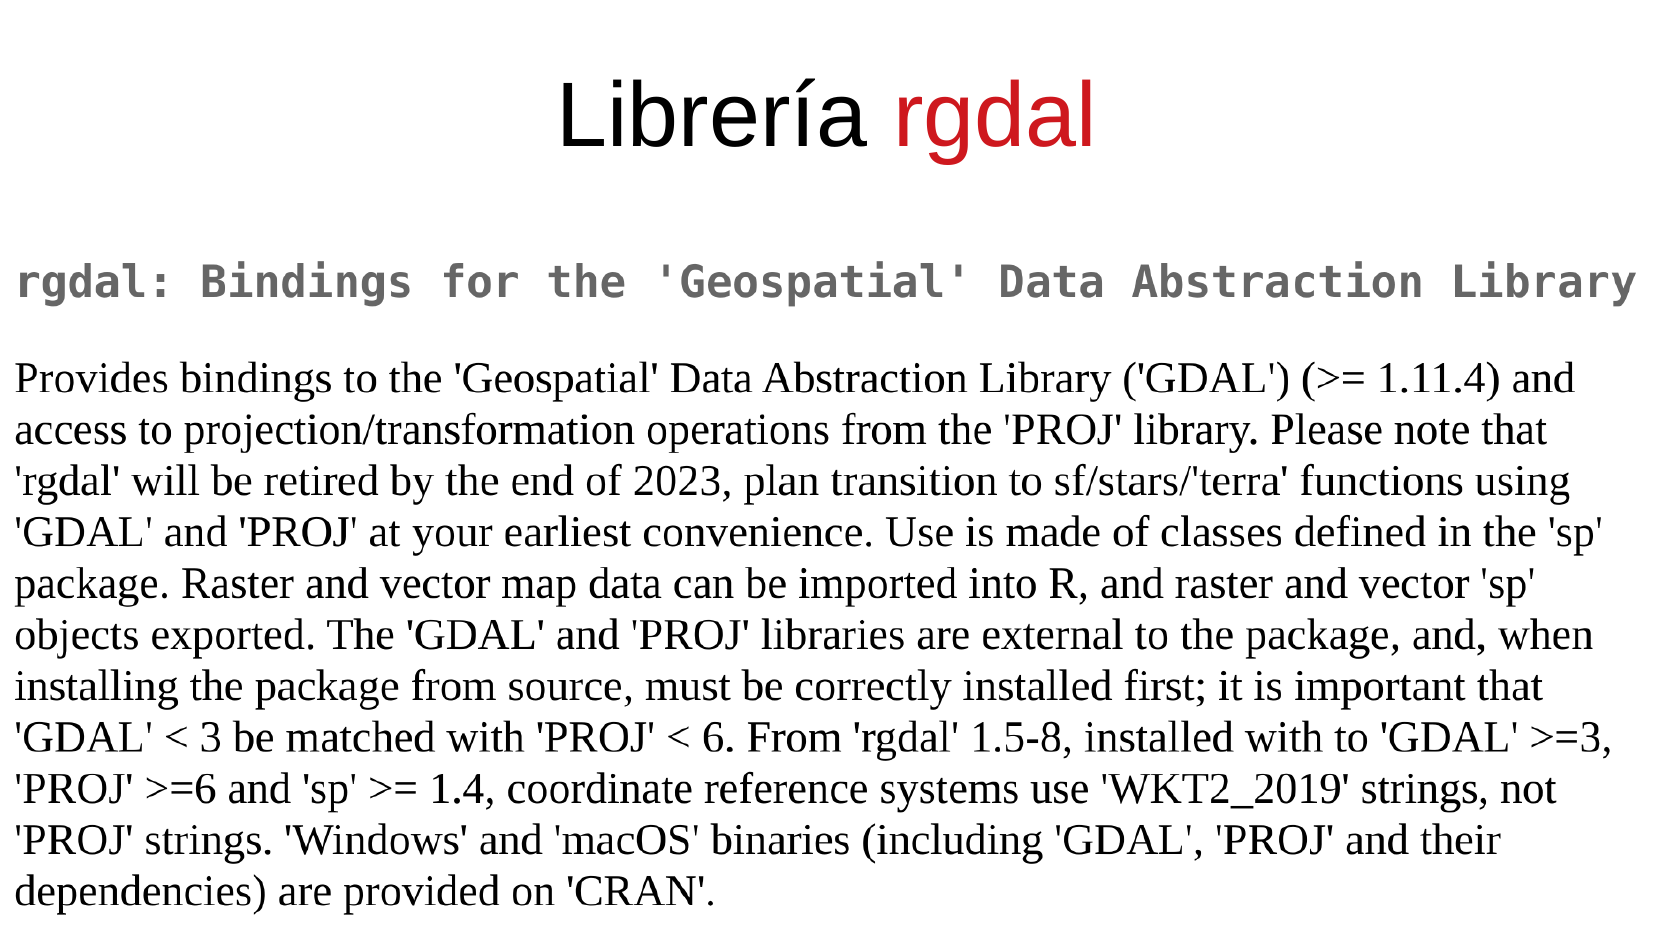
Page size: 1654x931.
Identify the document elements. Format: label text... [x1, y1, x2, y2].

title Librería rgdal [82, 37, 1571, 193]
picture [0, 254, 1652, 927]
